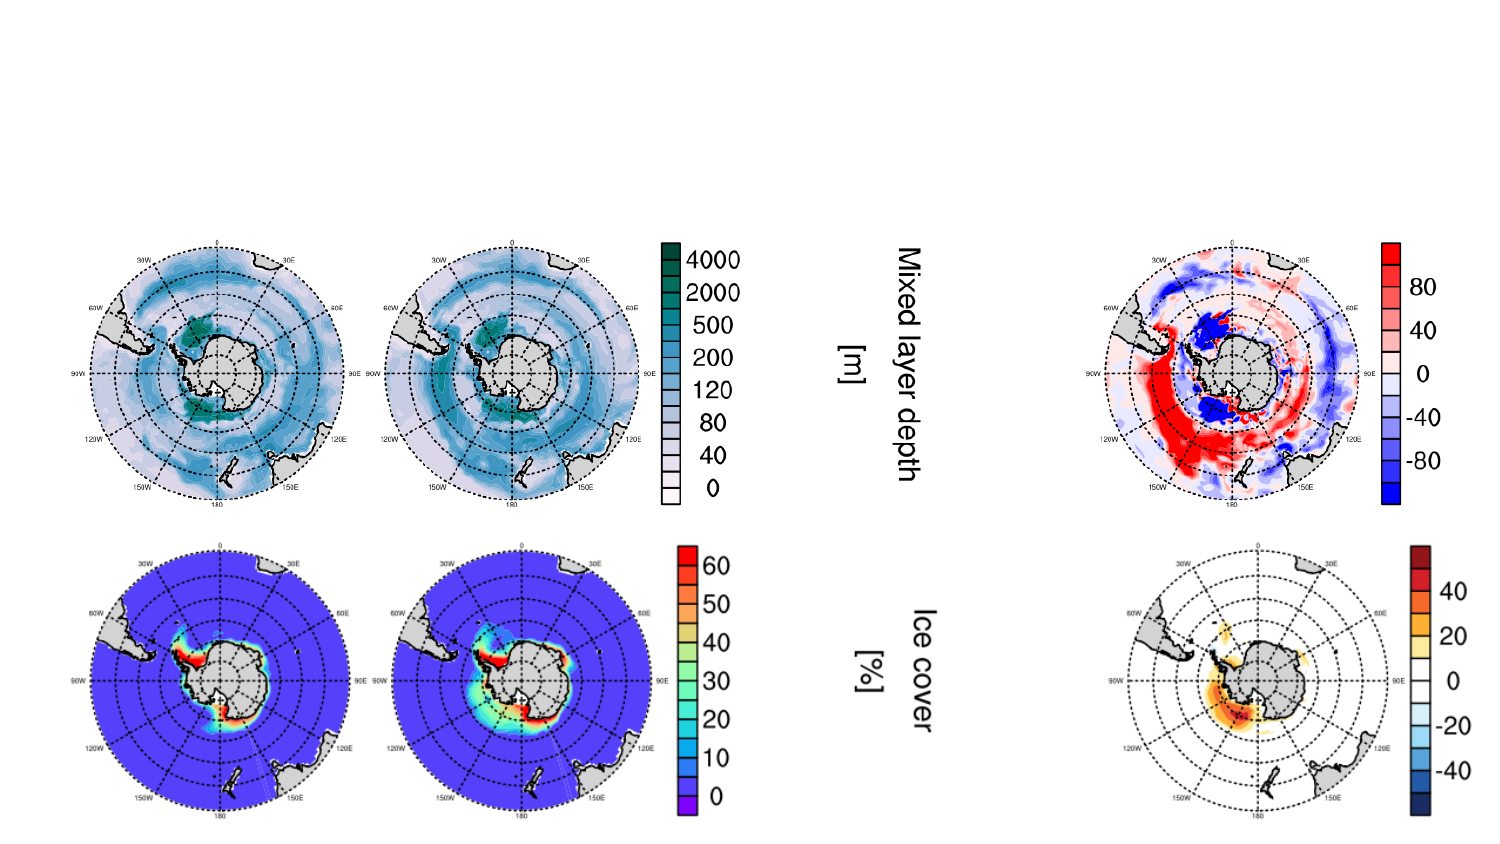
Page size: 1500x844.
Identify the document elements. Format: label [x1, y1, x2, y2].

picture [60, 539, 1495, 823]
picture [60, 239, 1457, 507]
